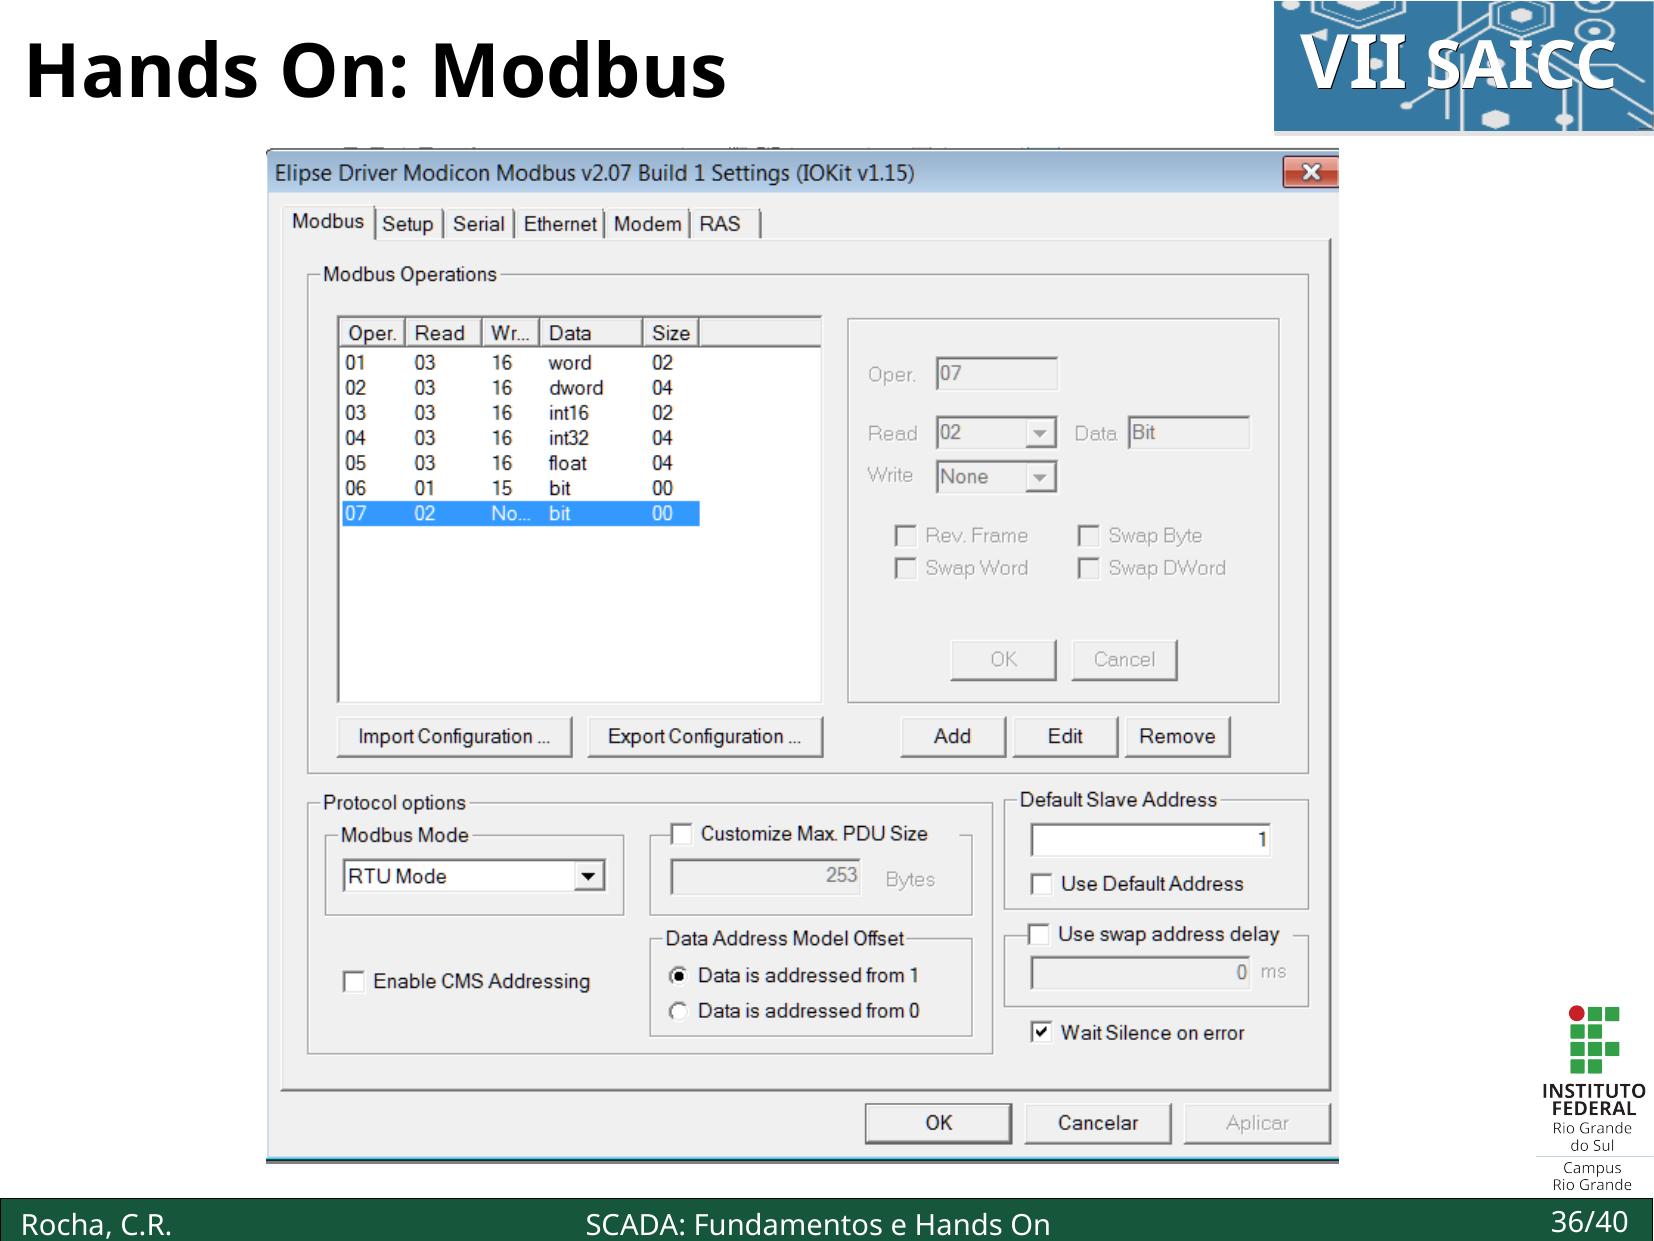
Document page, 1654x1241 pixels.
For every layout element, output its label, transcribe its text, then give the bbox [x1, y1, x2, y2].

picture [266, 147, 1339, 1164]
title Hands On: Modbus [23, 23, 1247, 113]
picture [1274, 1, 1654, 131]
picture [1535, 1003, 1654, 1194]
